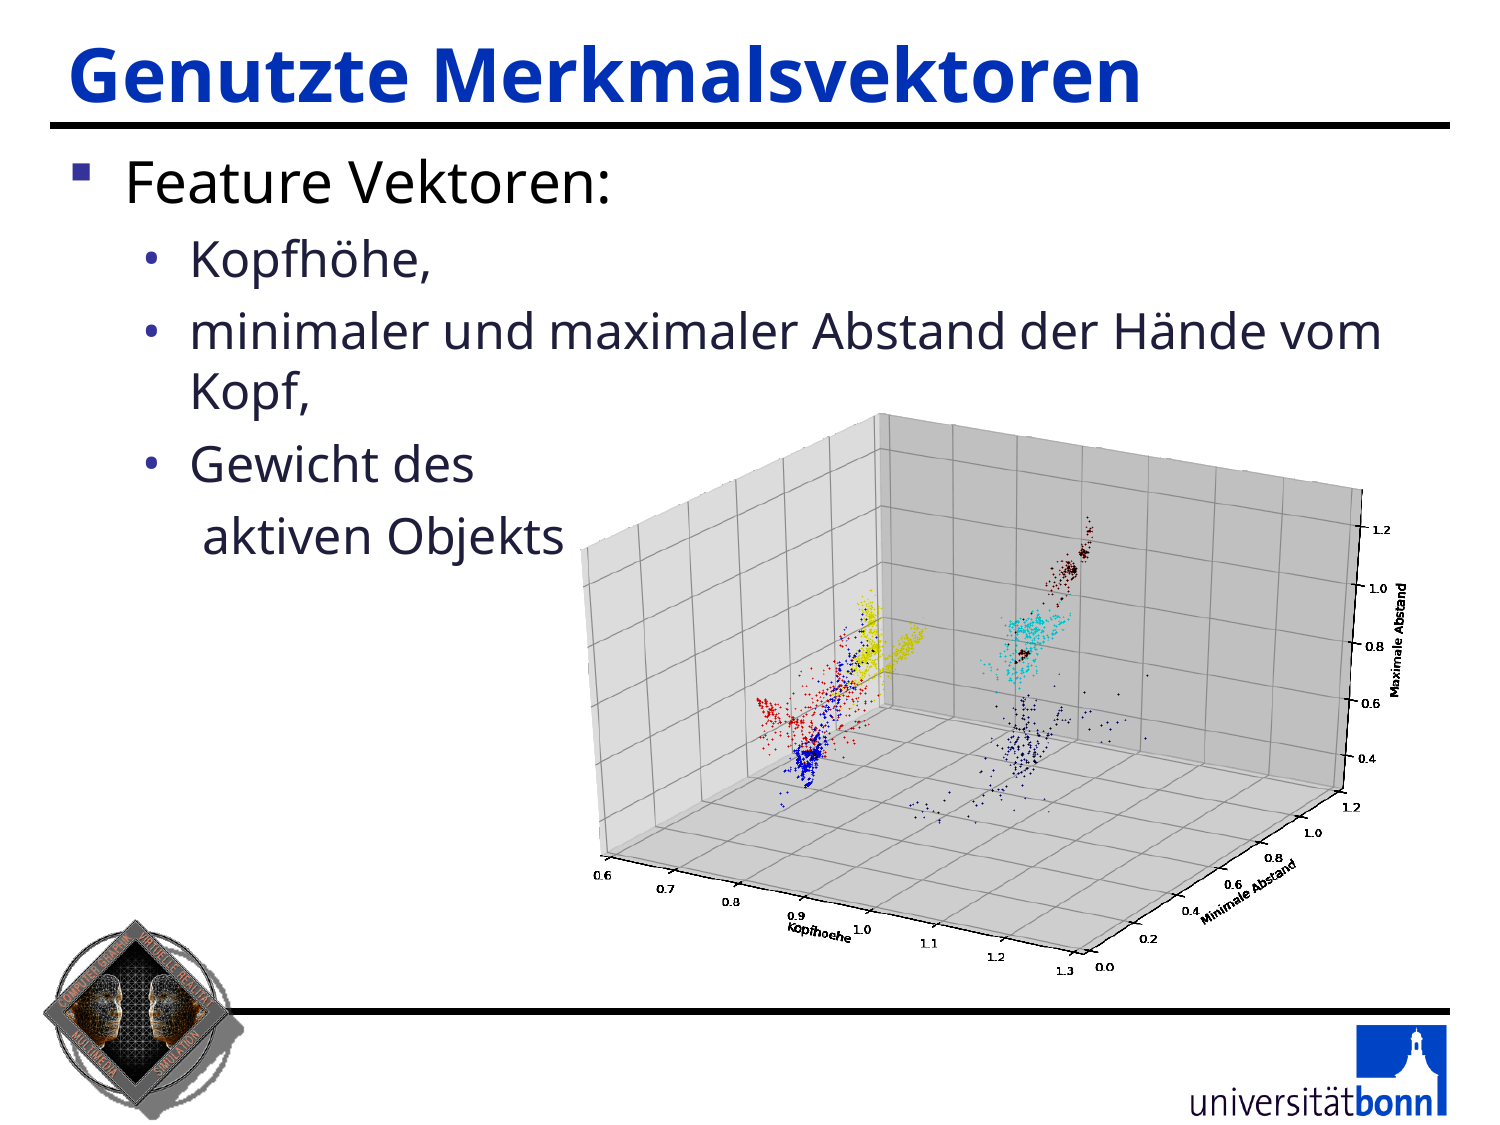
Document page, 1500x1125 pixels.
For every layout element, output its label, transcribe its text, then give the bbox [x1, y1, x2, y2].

list Feature Vektoren: Kopfhöhe, minimaler und maximaler Abstand der Hände vom Kopf, Gewicht des aktiven Objekts [53, 137, 1453, 910]
picture [566, 402, 1418, 993]
title Genutzte Merkmalsvektoren [53, 18, 1447, 126]
picture [1189, 1023, 1448, 1117]
picture [41, 917, 229, 1106]
